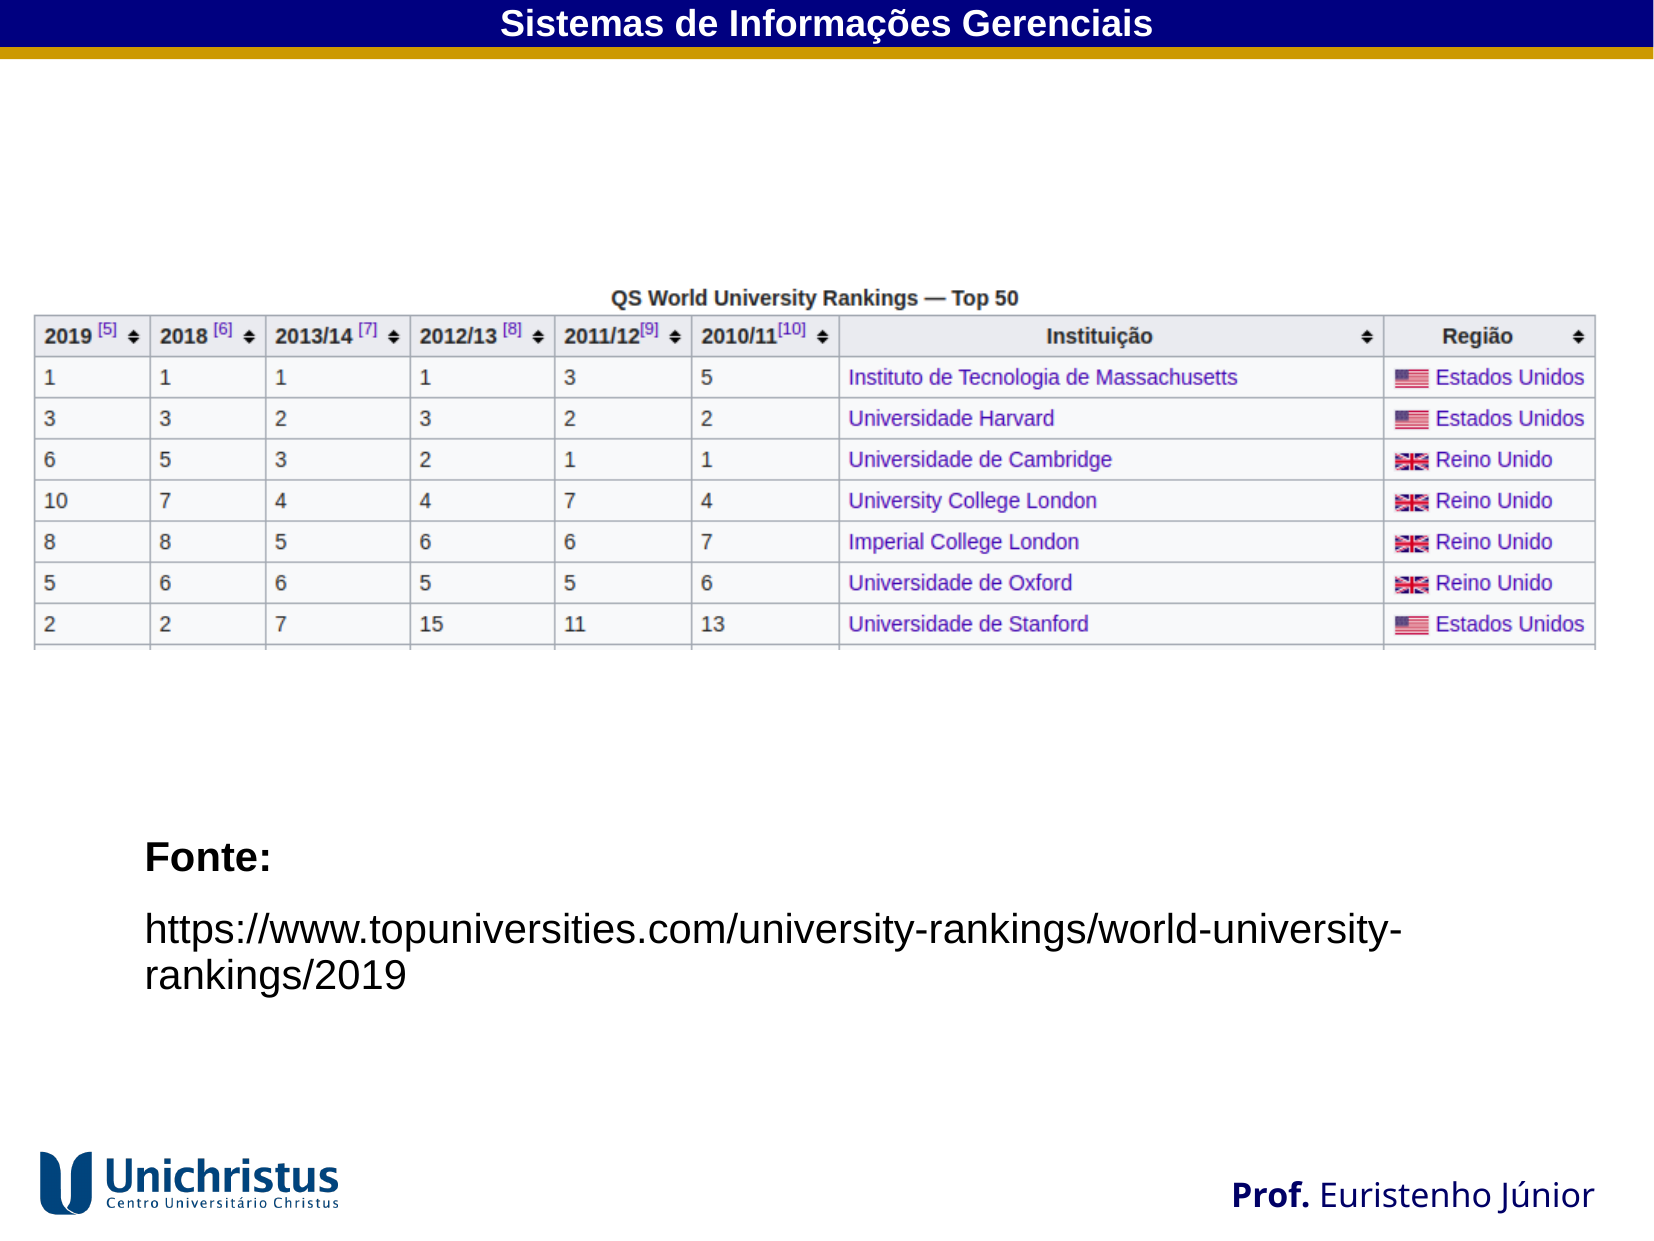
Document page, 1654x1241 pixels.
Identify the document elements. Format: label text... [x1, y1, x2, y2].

text_box Fonte: https://www.topuniversities.com/university-rankings/world-university-rankings/2019 [129, 826, 1571, 1016]
text_box Prof. Euristenho Júnior [1216, 1163, 1654, 1224]
text_box Sistemas de Informações Gerenciais [0, 0, 1654, 47]
picture [35, 1148, 343, 1217]
text_box [0, 47, 1654, 60]
picture [25, 283, 1619, 650]
